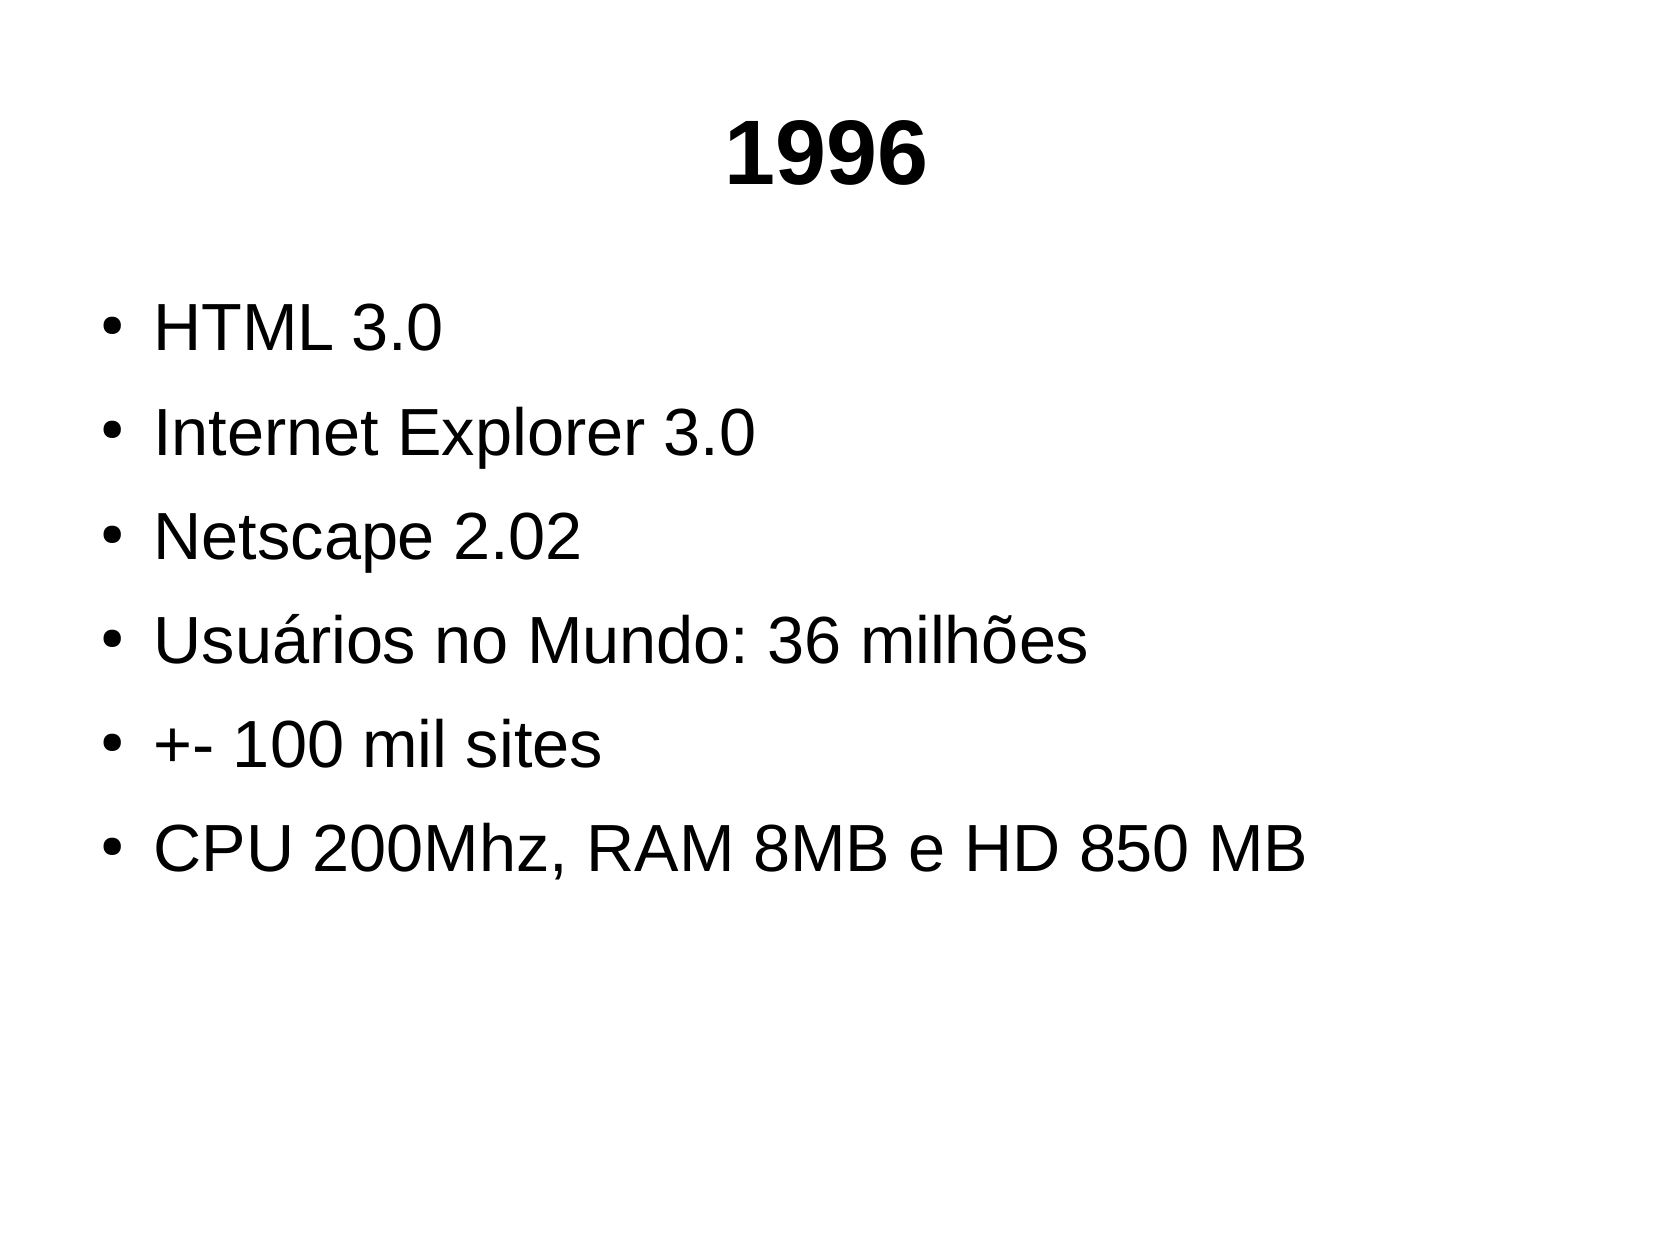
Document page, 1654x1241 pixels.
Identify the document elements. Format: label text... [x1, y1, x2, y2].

list HTML 3.0 Internet Explorer 3.0 Netscape 2.02 Usuários no Mundo: 36 milhões +- 100 mil sites CPU 200Mhz, RAM 8MB e HD 850 MB [82, 290, 1538, 934]
title 1996 [82, 49, 1571, 257]
